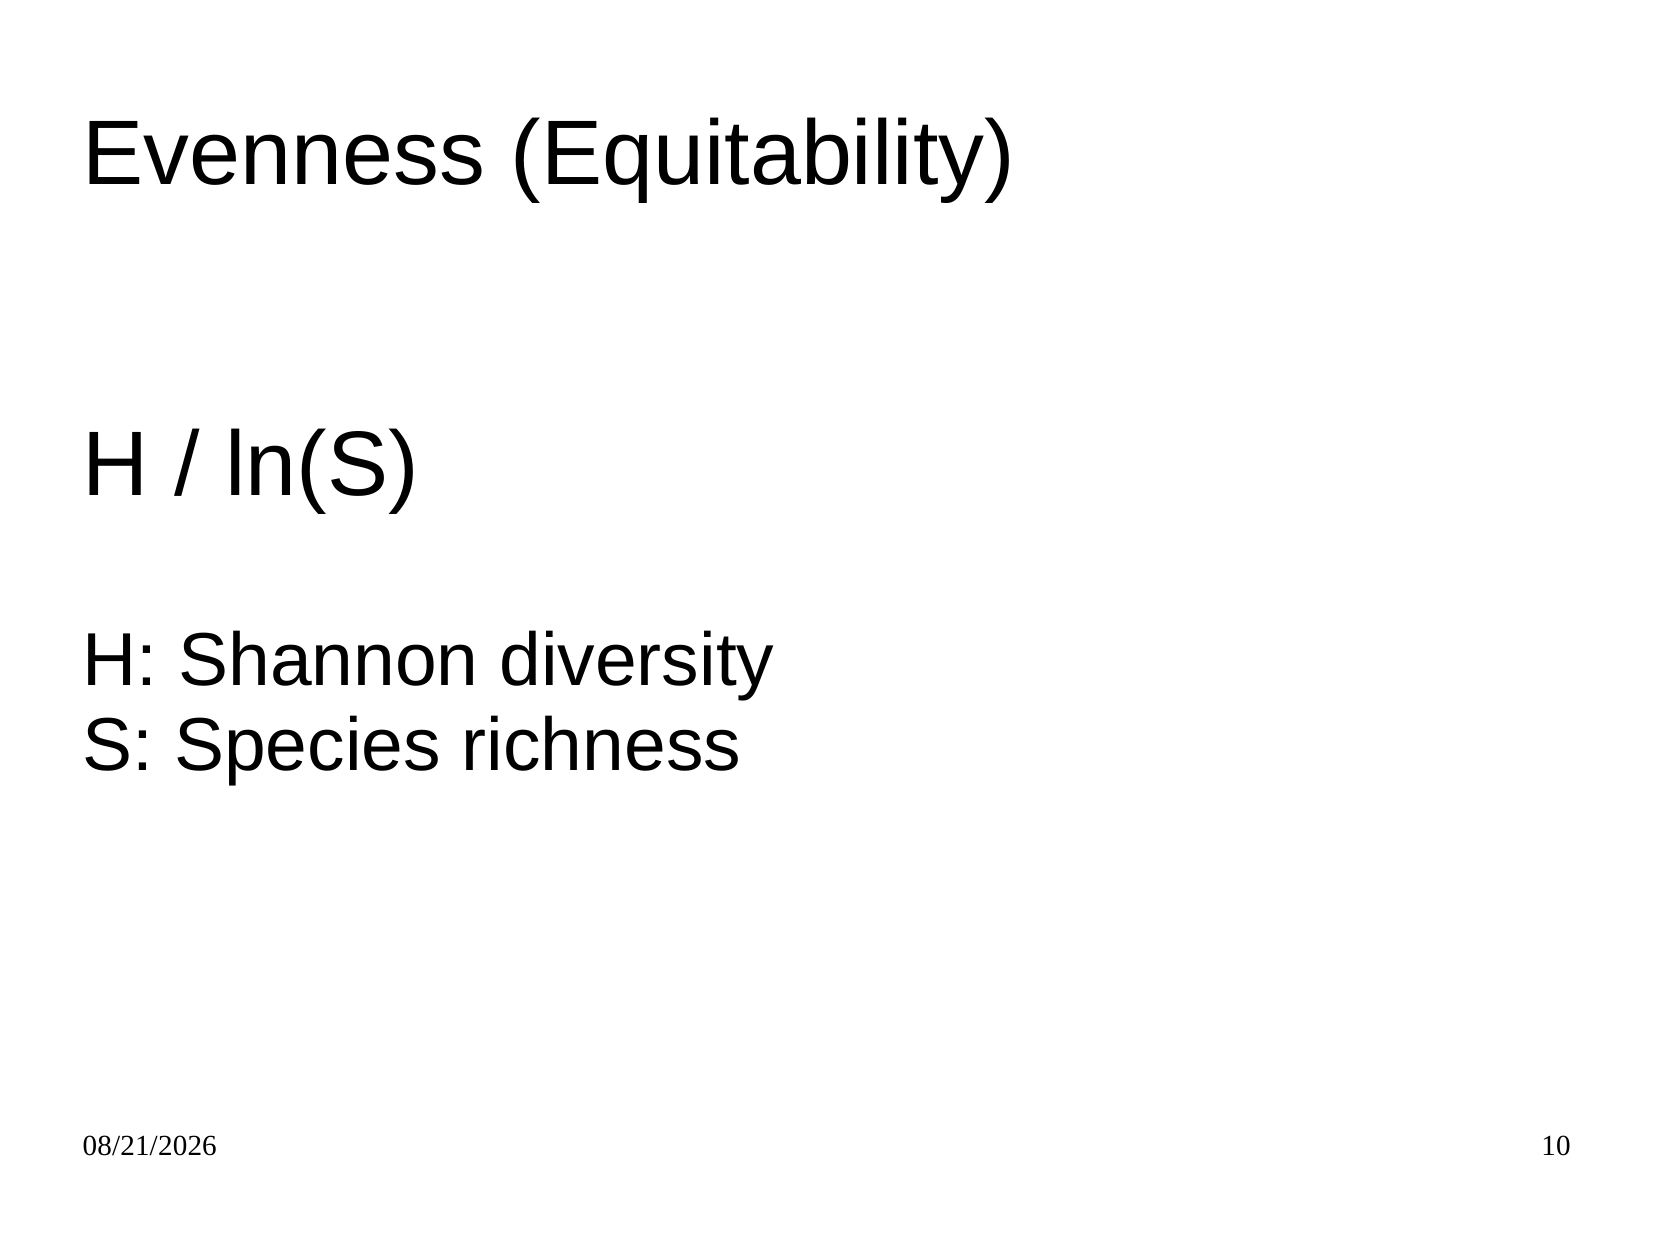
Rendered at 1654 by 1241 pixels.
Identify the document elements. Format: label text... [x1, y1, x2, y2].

title H / ln(S) H: Shannon diversity S: Species richness [82, 326, 1571, 872]
title Evenness (Equitability) [82, 49, 1571, 257]
